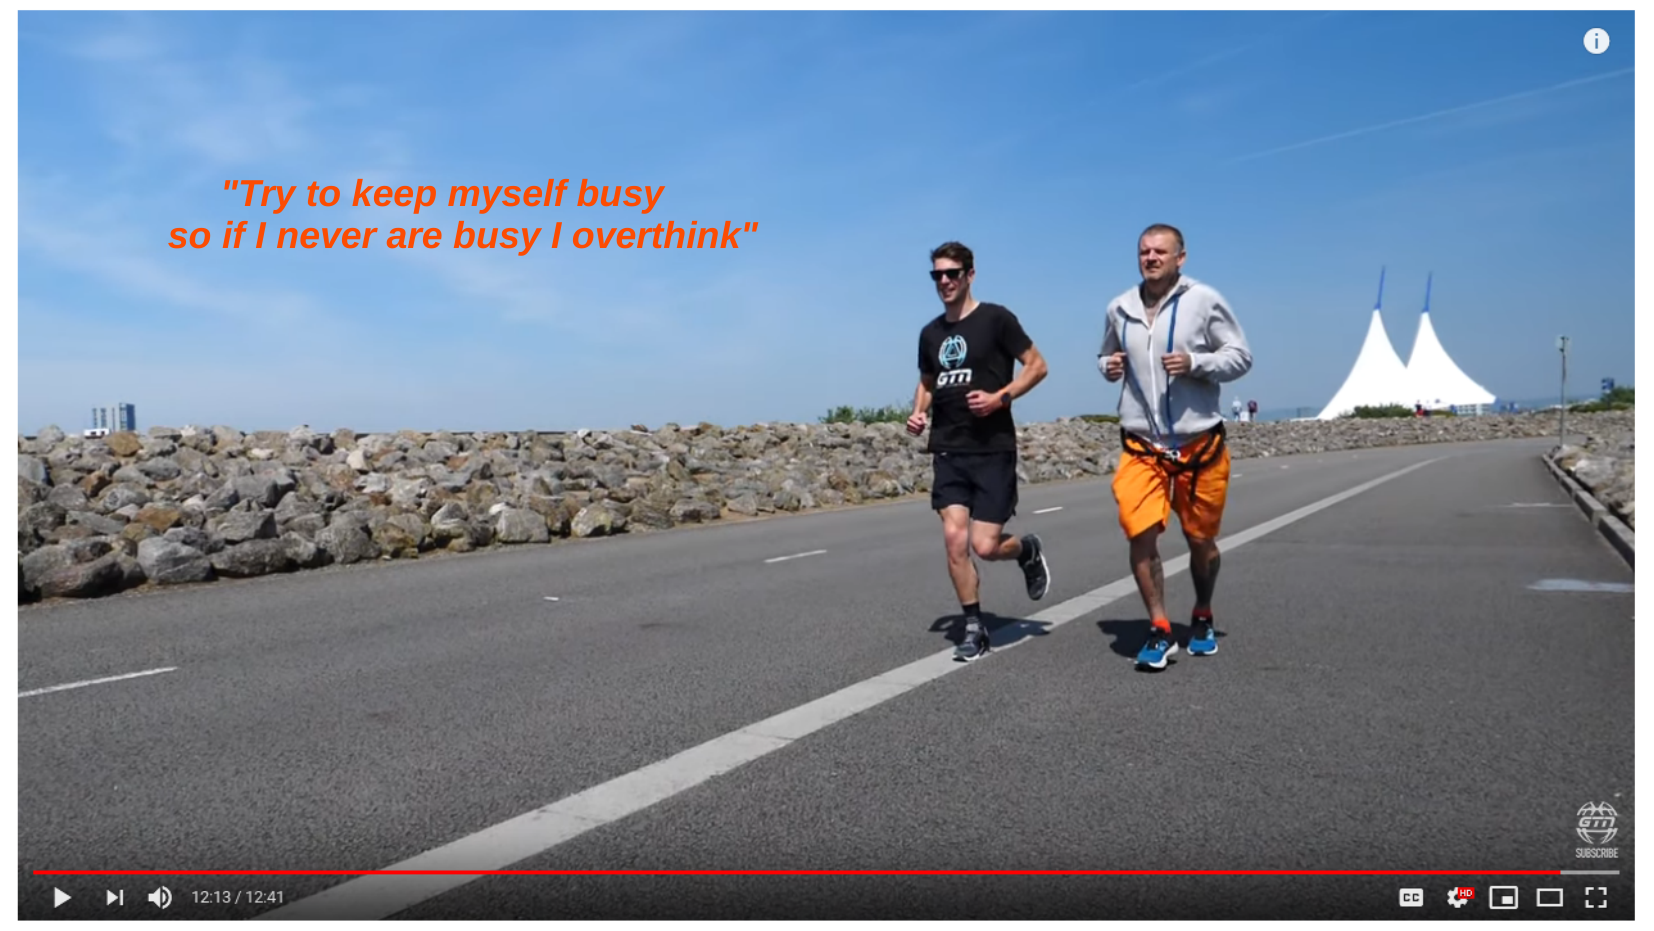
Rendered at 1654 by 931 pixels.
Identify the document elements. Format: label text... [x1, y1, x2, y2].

picture [9, 0, 1644, 931]
text_box "Try to keep myself busy so if I never are busy I overthink" [105, 165, 781, 271]
